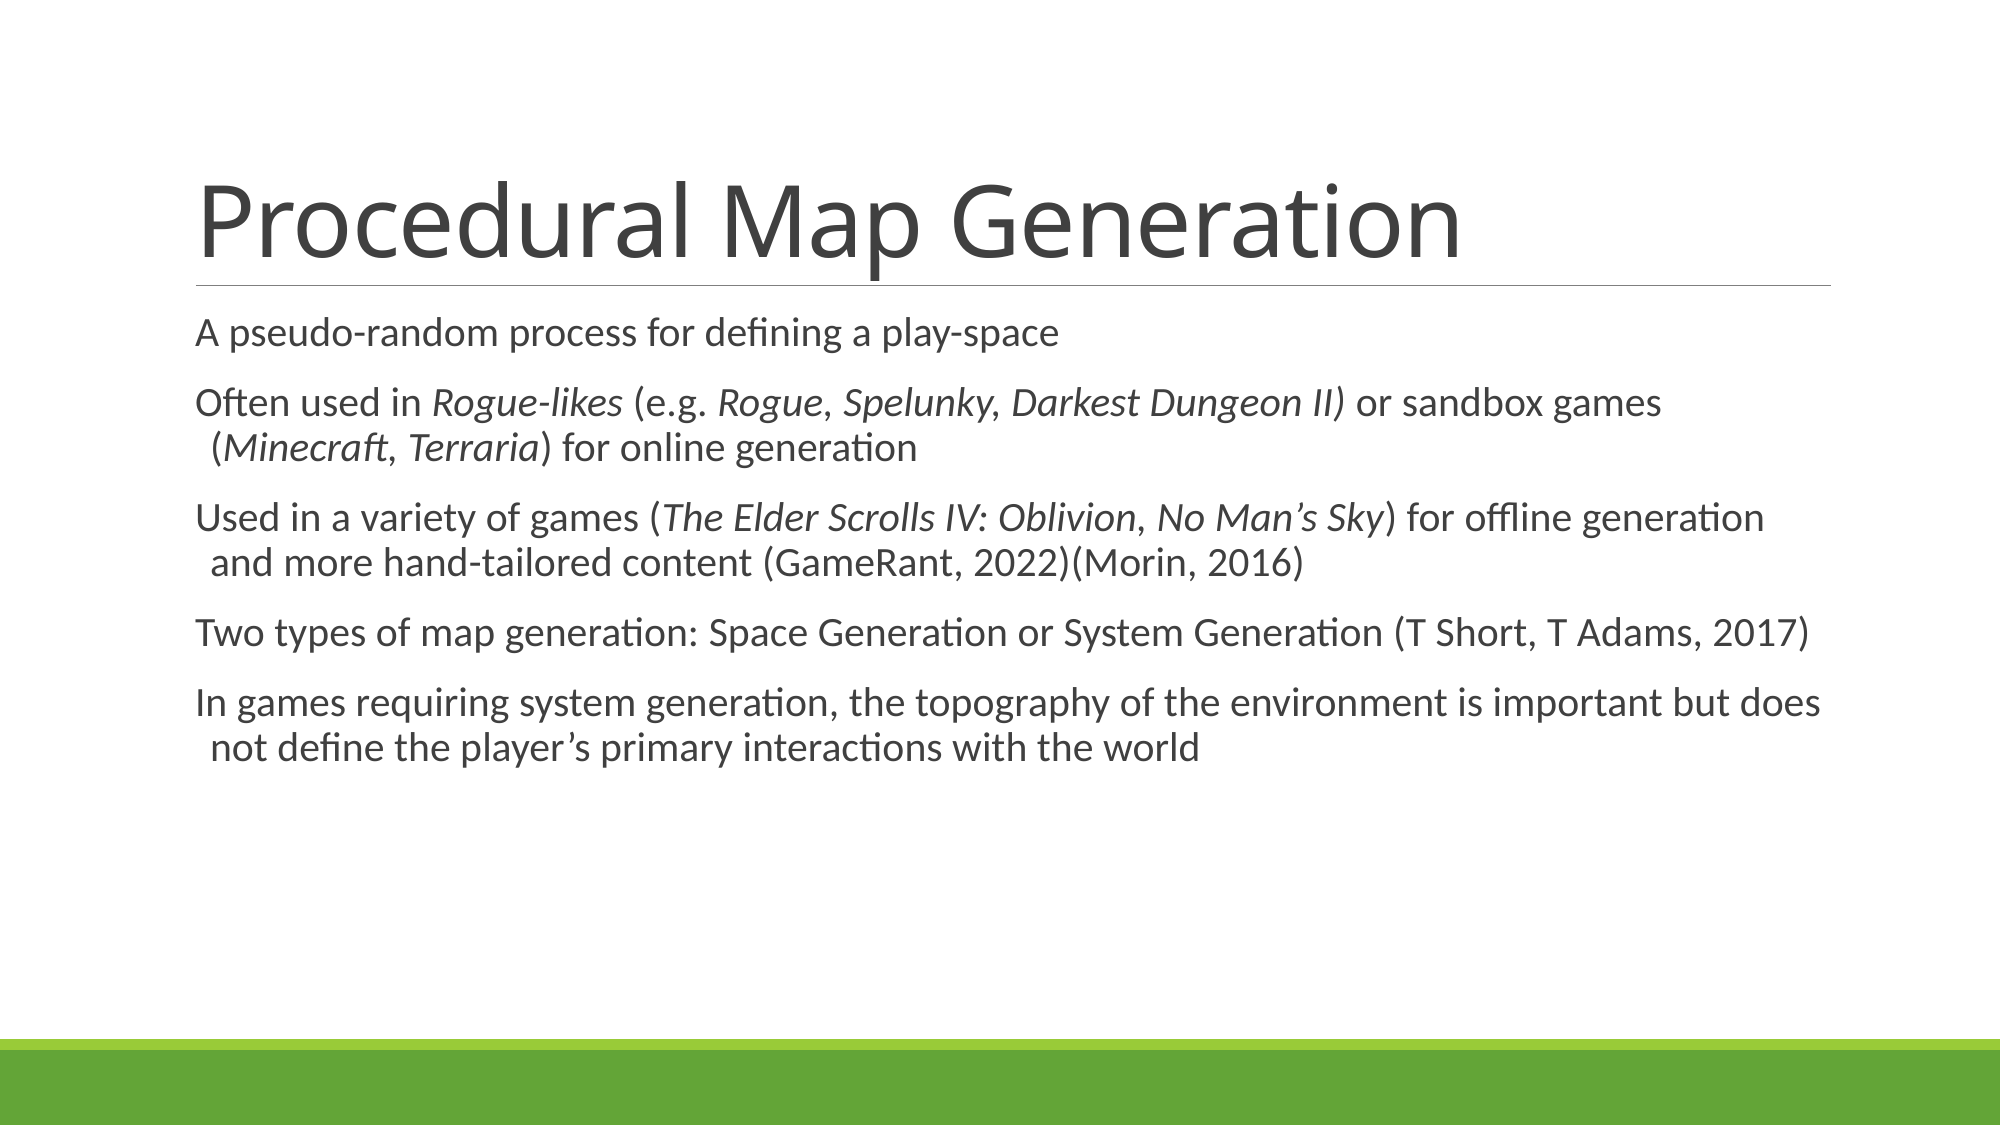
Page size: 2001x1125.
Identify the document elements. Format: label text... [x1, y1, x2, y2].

list A pseudo-random process for defining a play-space Often used in Rogue-likes (e.g. Rogue, Spelunky, Darkest Dungeon II) or sandbox games (Minecraft, Terraria) for online generation Used in a variety of games (The Elder Scrolls IV: Oblivion, No Man’s Sky) for offline generation and more hand-tailored content (GameRant, 2022)(Morin, 2016) Two types of map generation: Space Generation or System Generation (T Short, T Adams, 2017) In games requiring system generation, the topography of the environment is important but does not define the player’s primary interactions with the world [180, 302, 1831, 963]
title Procedural Map Generation [180, 47, 1831, 286]
